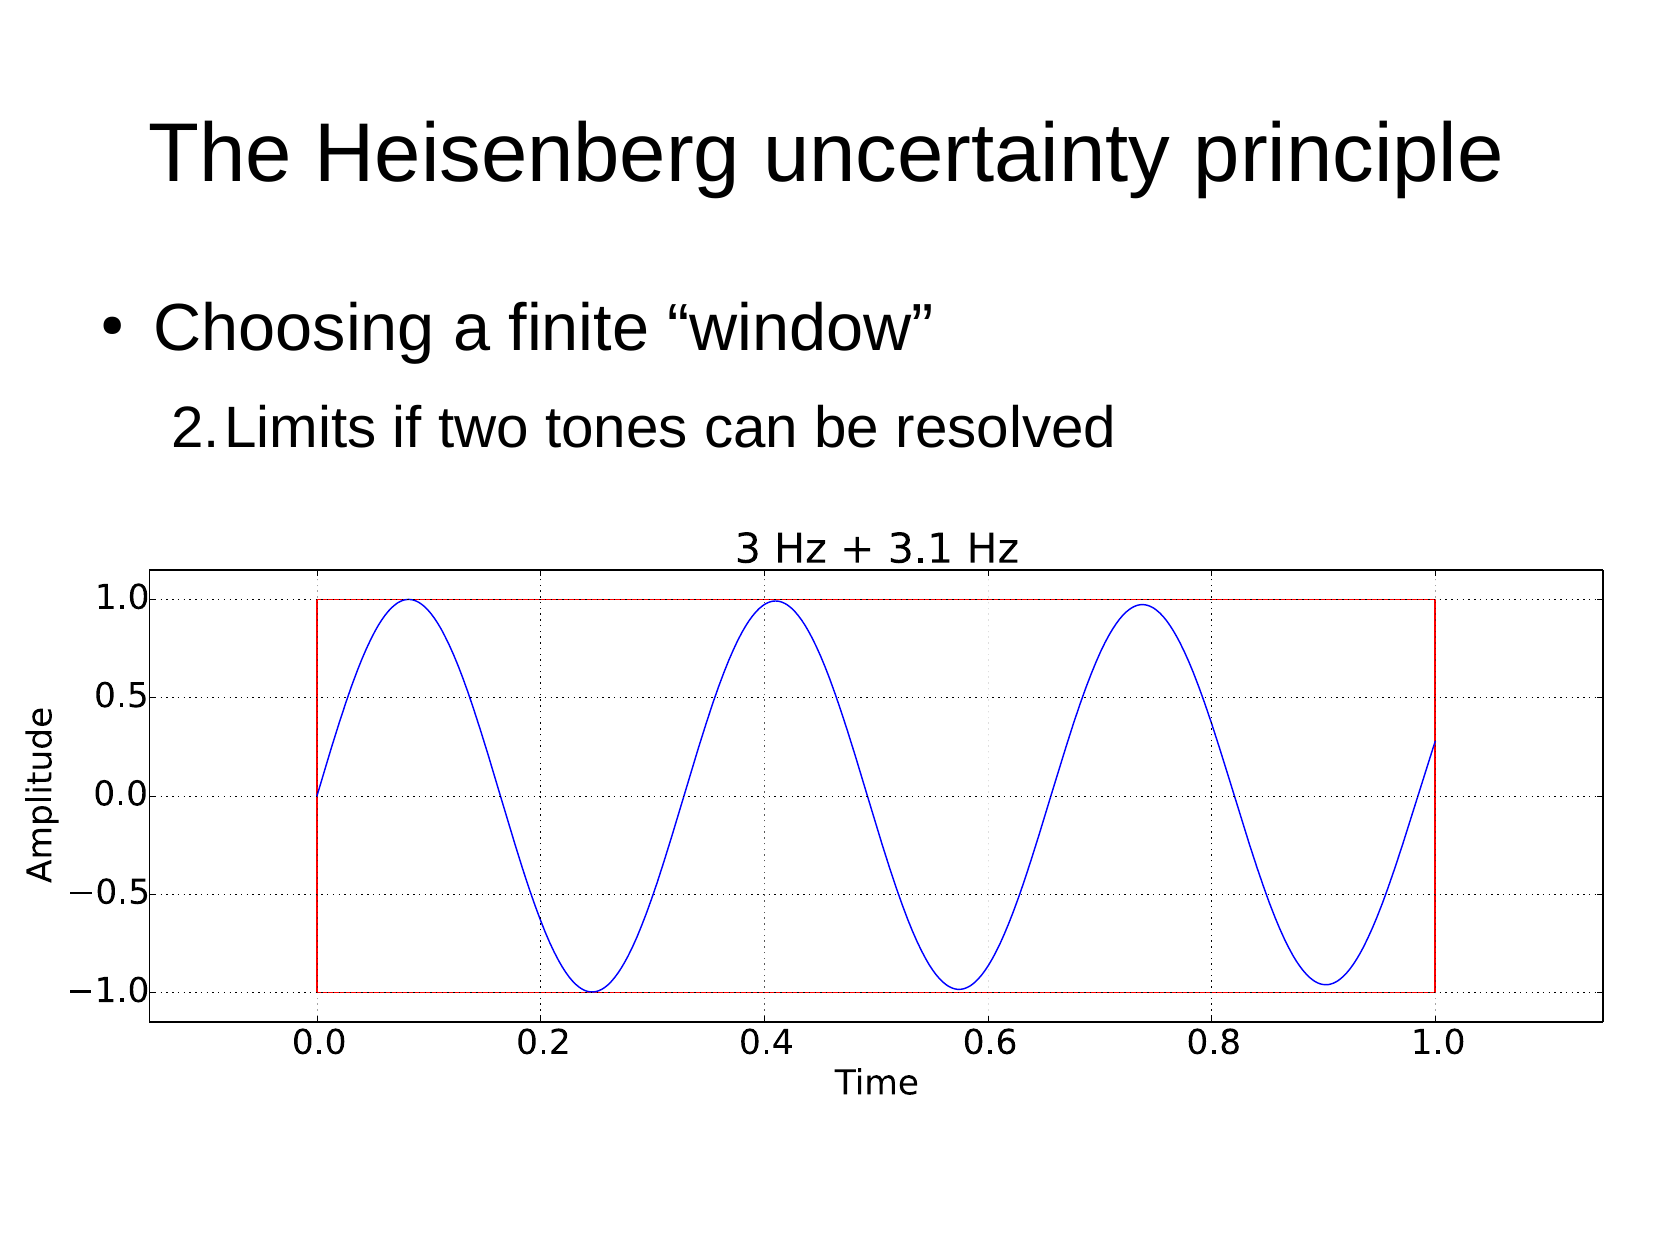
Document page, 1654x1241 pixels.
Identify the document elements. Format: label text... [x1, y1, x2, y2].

picture [0, 495, 1653, 1116]
title The Heisenberg uncertainty principle [82, 49, 1571, 257]
list Choosing a finite “window” Limits if two tones can be resolved [82, 290, 1571, 495]
